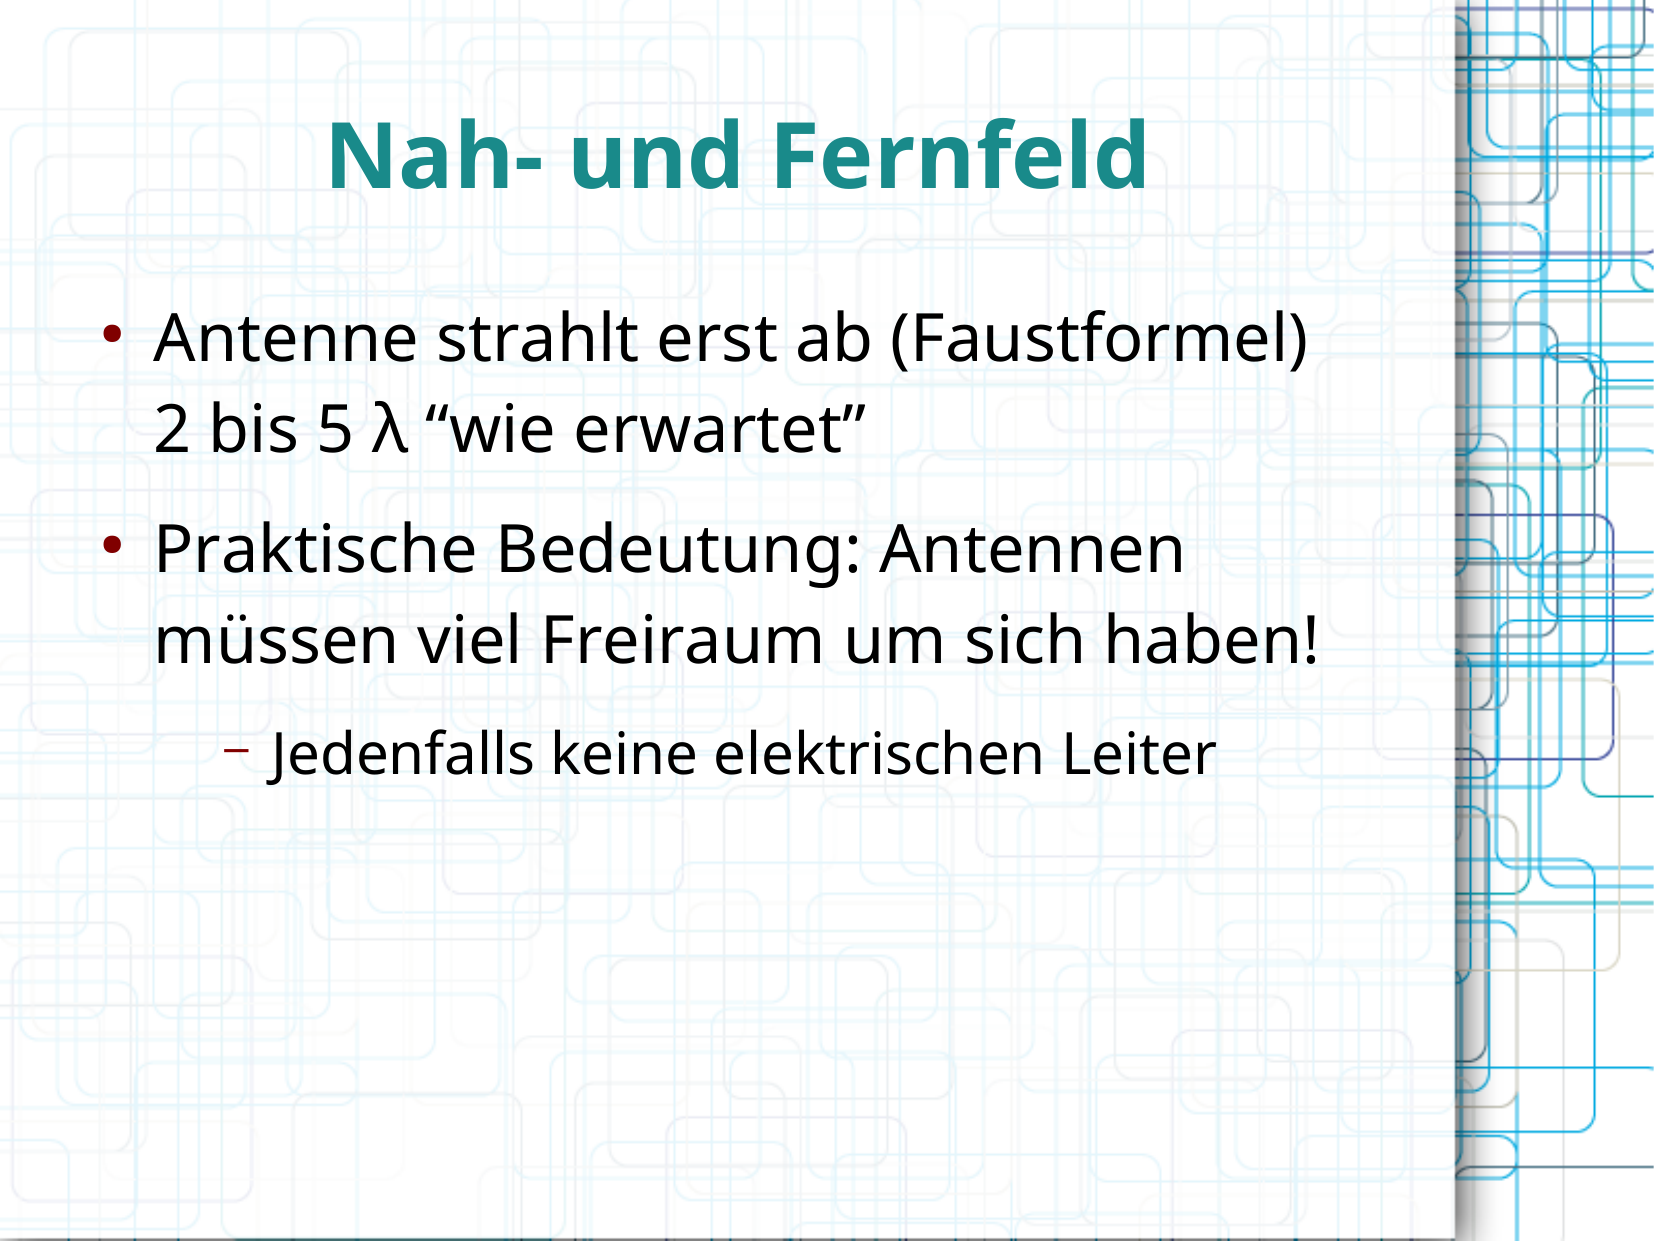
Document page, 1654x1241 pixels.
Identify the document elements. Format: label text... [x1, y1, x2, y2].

title Nah- und Fernfeld [59, 49, 1418, 257]
picture [0, 0, 1654, 1241]
list Antenne strahlt erst ab (Faustformel) 2 bis 5 λ “wie erwartet” Praktische Bedeutung: Antennen müssen viel Freiraum um sich haben! Jedenfalls keine elektrischen Leiter [82, 290, 1418, 1010]
